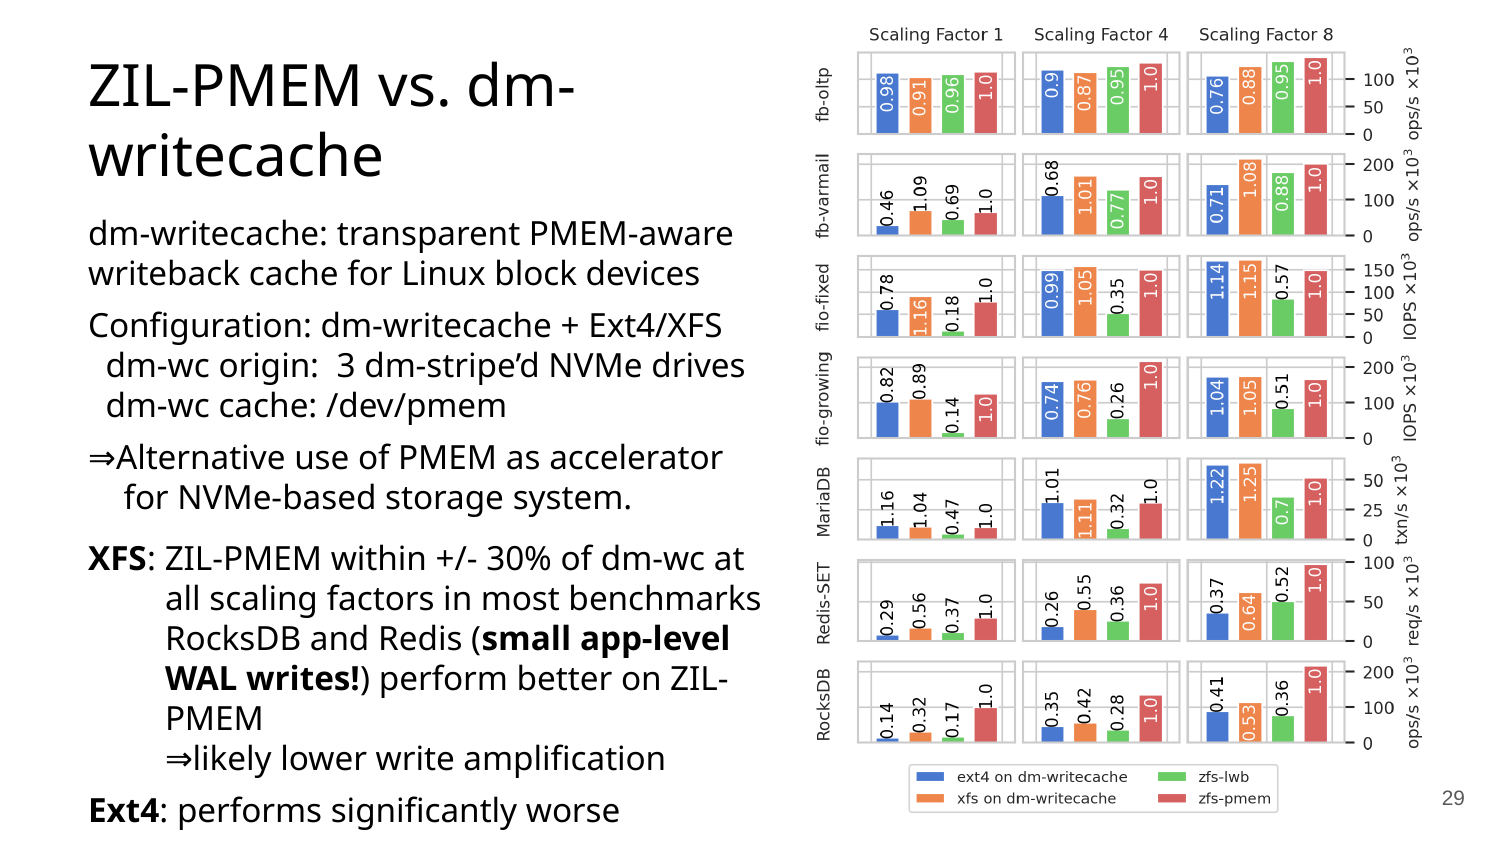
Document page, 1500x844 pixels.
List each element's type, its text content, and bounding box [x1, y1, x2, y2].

slide_number <number> [1389, 764, 1480, 830]
text_box dm-writecache: transparent PMEM-aware writeback cache for Linux block devices Configuration: dm-writecache + Ext4/XFS dm-wc origin: 3 dm-stripe’d NVMe drives dm-wc cache: /dev/pmem ⇒Alternative use of PMEM as accelerator for NVMe-based storage system. XFS: ZIL-PMEM within +/- 30% of dm-wc at all scaling factors in most benchmarks RocksDB and Redis (small app-level WAL writes!) perform better on ZIL-PMEM ⇒likely lower write amplification Ext4: performs significantly worse [73, 196, 794, 673]
title ZIL-PMEM vs. dm-writecache [73, 33, 708, 165]
picture [812, 24, 1427, 815]
